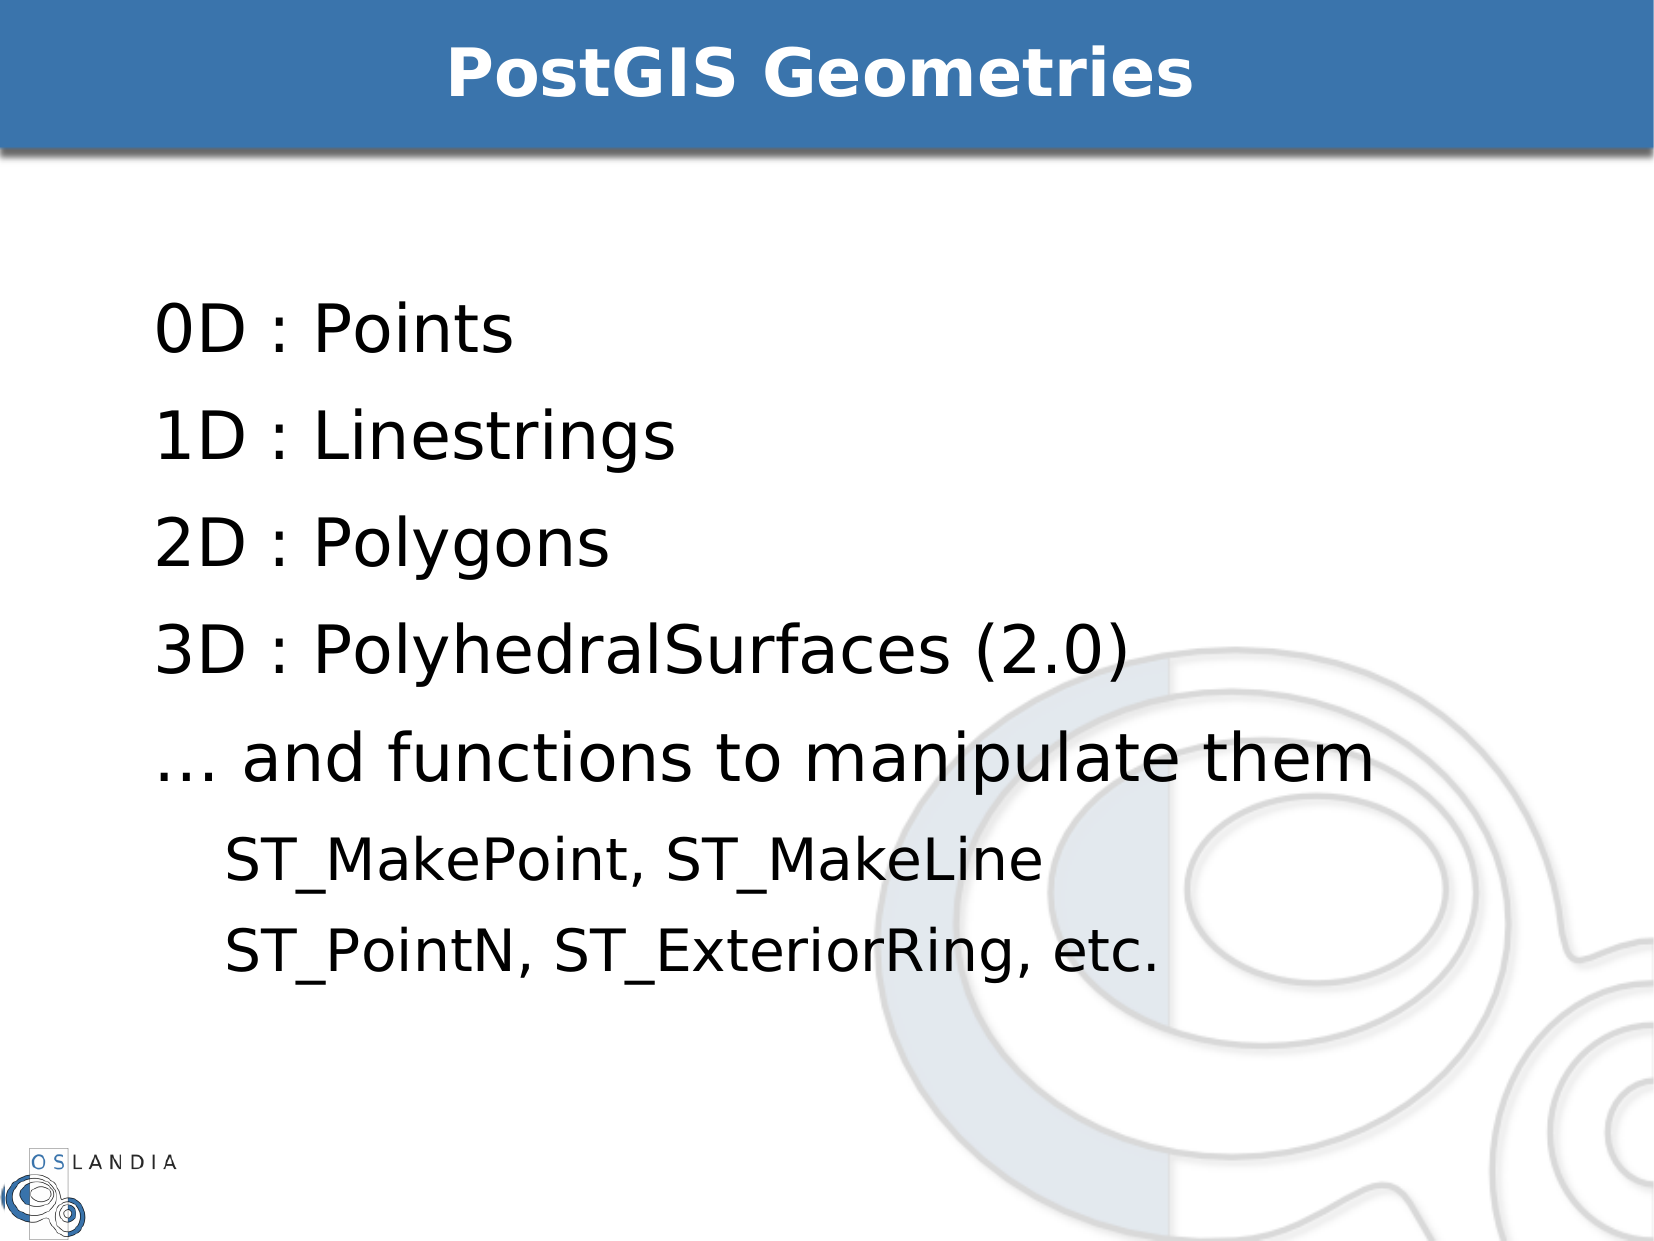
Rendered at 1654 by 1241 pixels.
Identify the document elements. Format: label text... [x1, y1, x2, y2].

picture [0, 0, 1654, 1241]
title PostGIS Geometries [76, 0, 1565, 148]
list 0D : Points 1D : Linestrings 2D : Polygons 3D : PolyhedralSurfaces (2.0) … and functions to manipulate them ST_MakePoint, ST_MakeLine ST_PointN, ST_ExteriorRing, etc. [82, 290, 1571, 1109]
